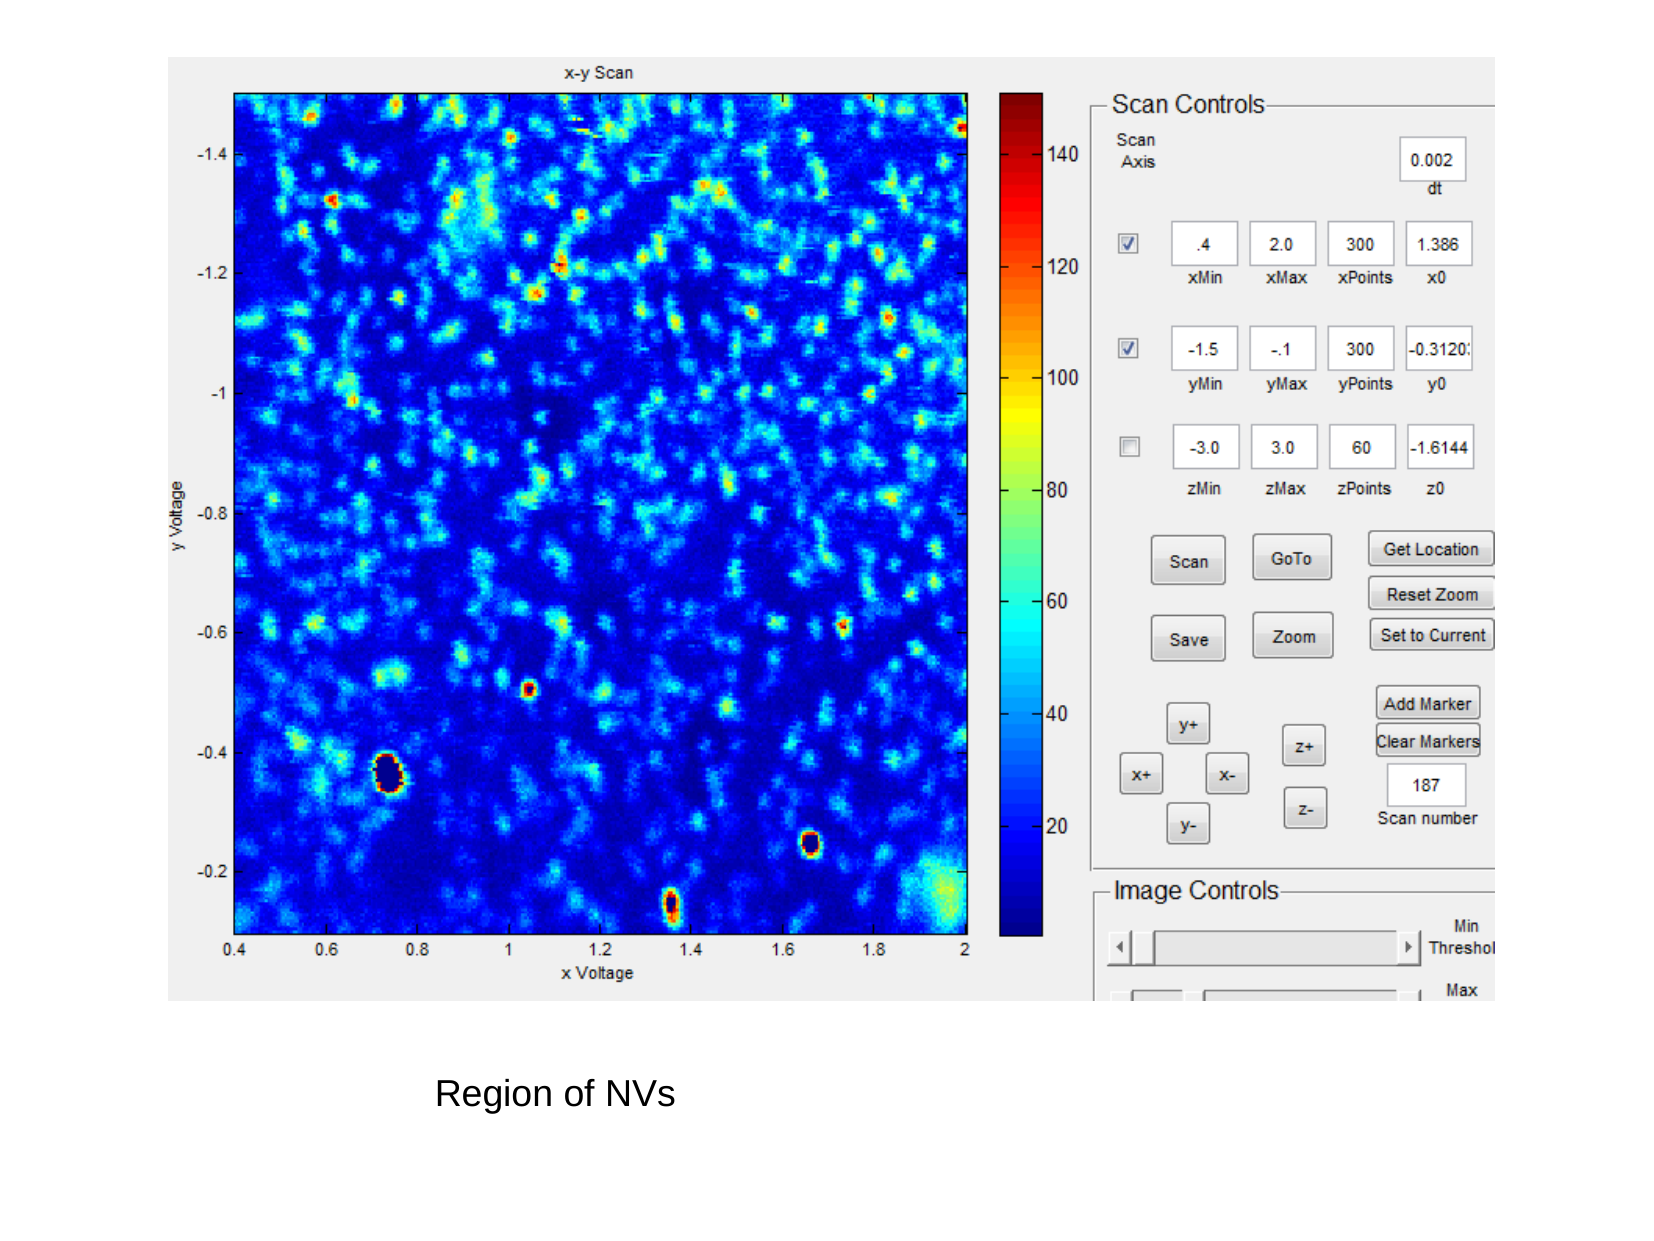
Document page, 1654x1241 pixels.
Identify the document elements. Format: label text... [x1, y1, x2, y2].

text_box Region of NVs [420, 1065, 1171, 1122]
picture [168, 57, 1495, 1002]
